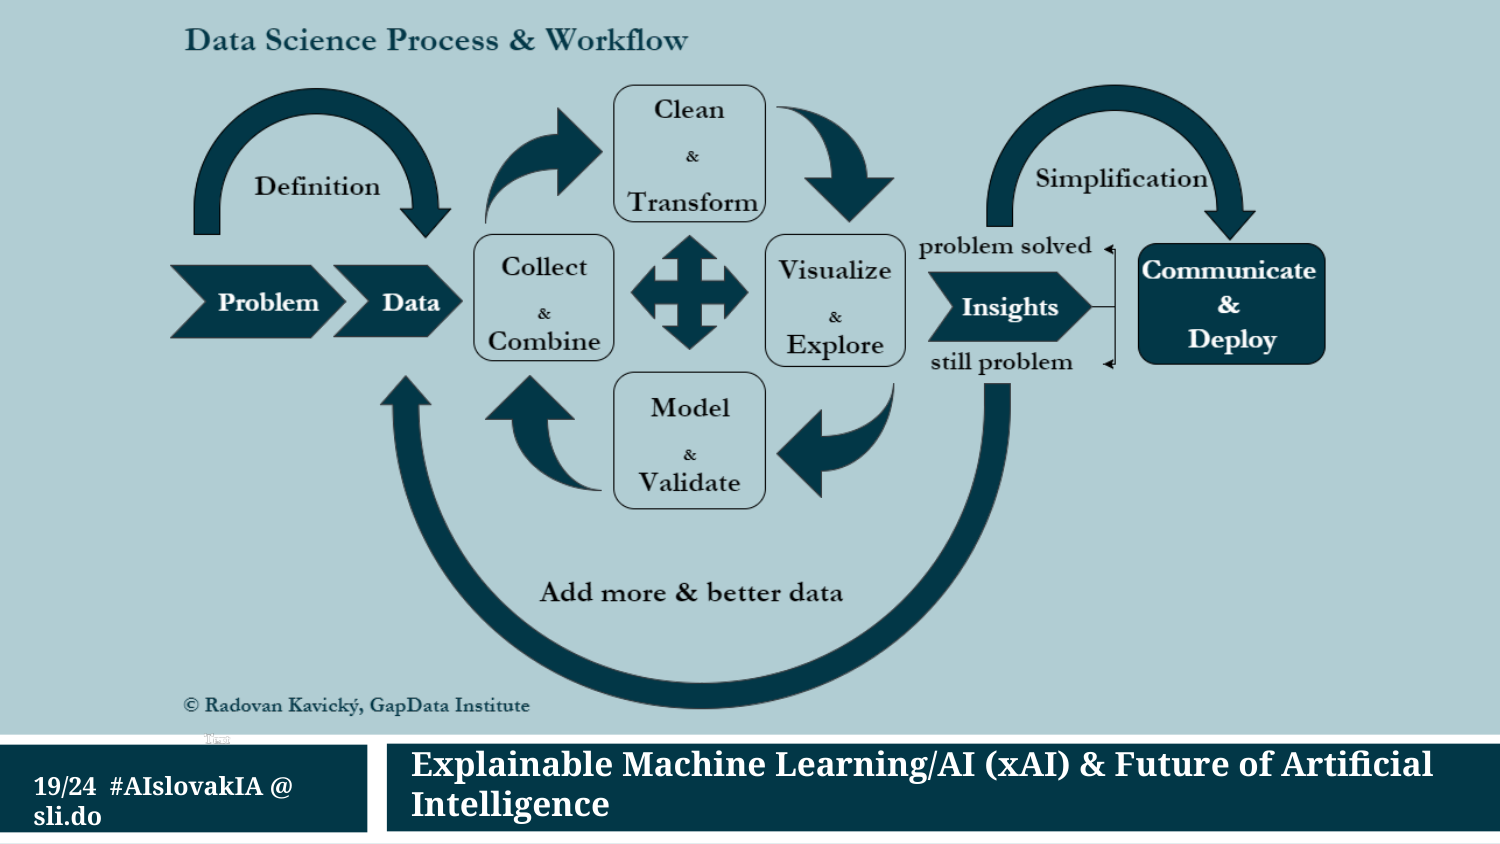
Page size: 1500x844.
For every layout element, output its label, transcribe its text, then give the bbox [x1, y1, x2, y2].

text_box 19/24 #AIslovakIA @ sli.do [22, 764, 362, 808]
picture [168, 2, 1328, 754]
text_box Explainable Machine Learning/AI (xAI) & Future of Artificial Intelligence [400, 740, 1500, 826]
